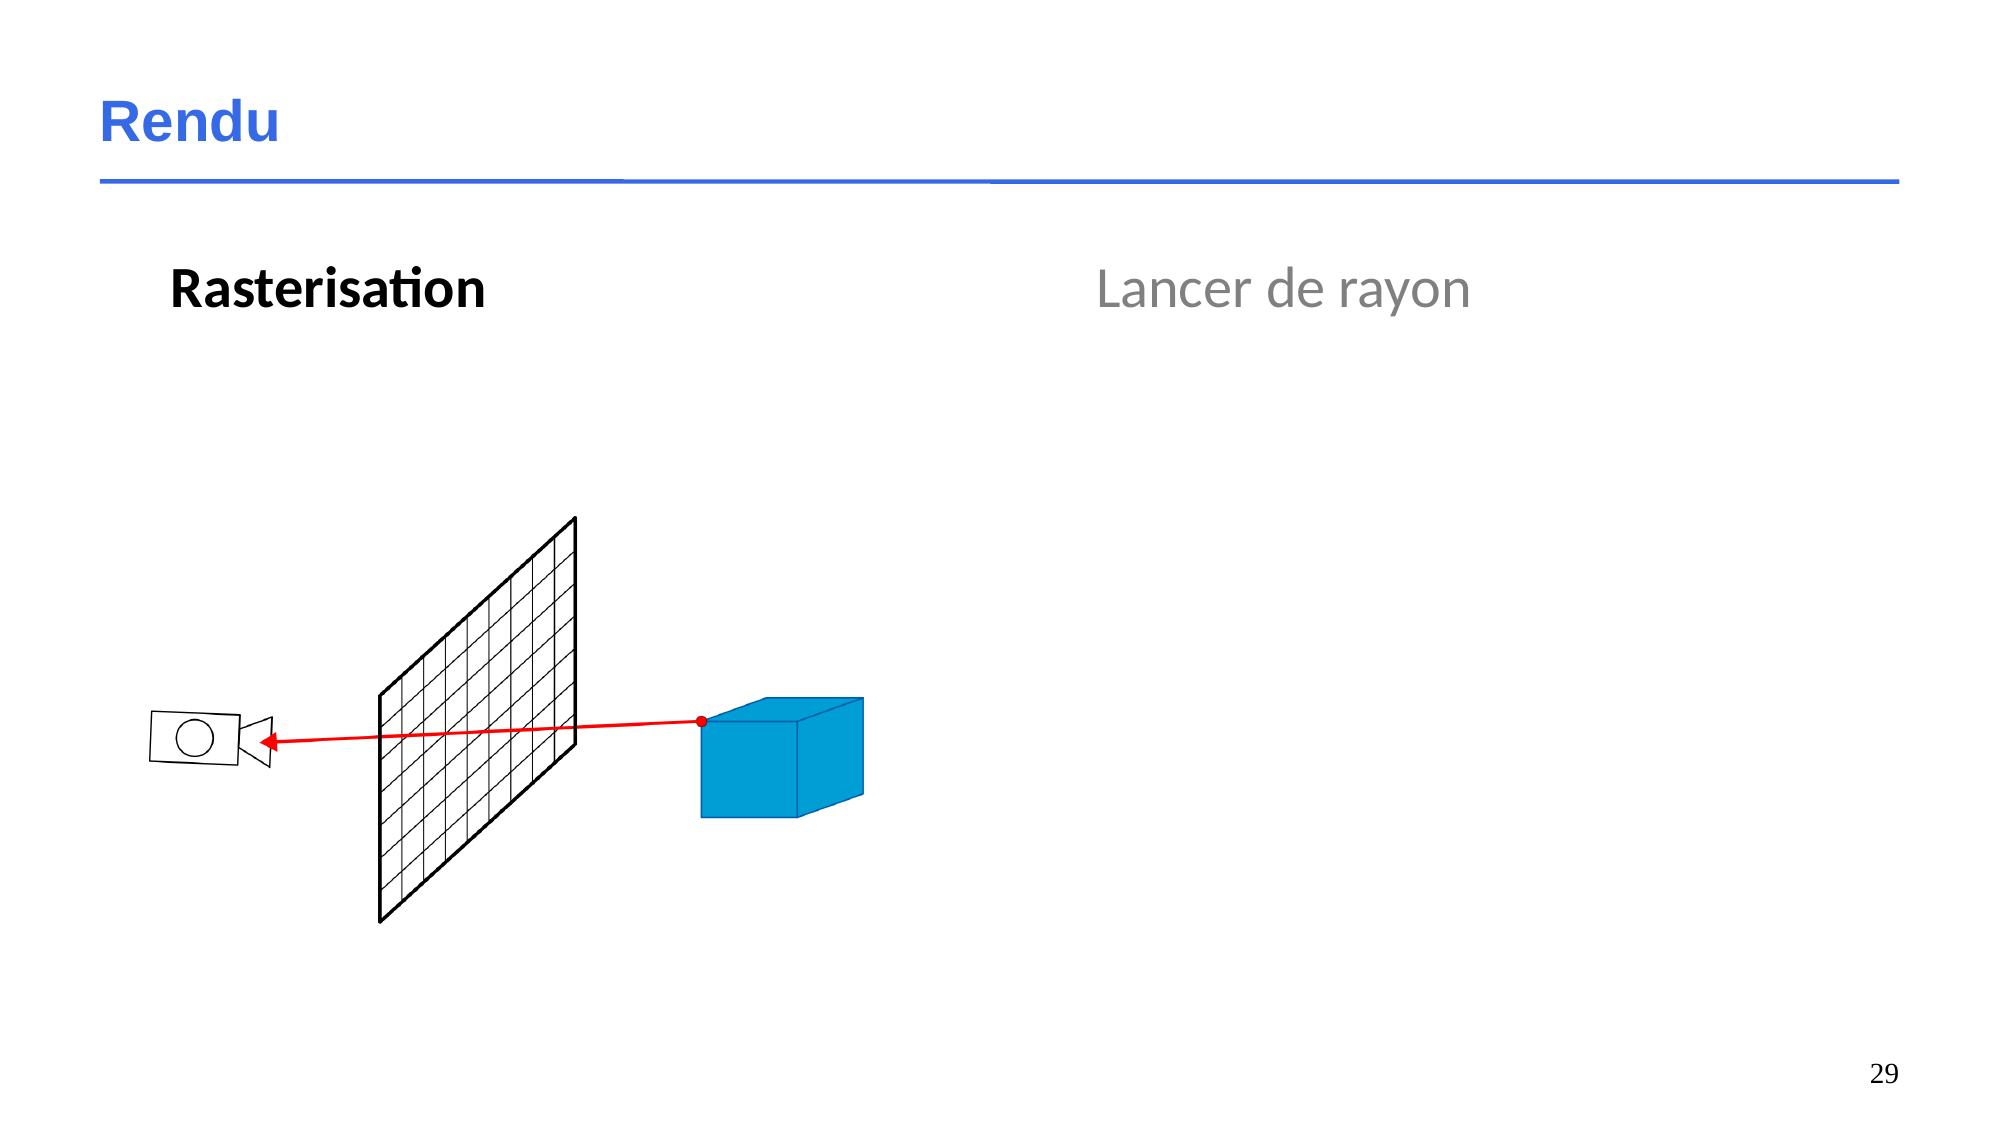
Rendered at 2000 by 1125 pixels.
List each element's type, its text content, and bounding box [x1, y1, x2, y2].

list Rasterisation Lancer de rayon [99, 263, 1900, 976]
title Rendu [99, 27, 1900, 215]
picture [143, 449, 961, 976]
